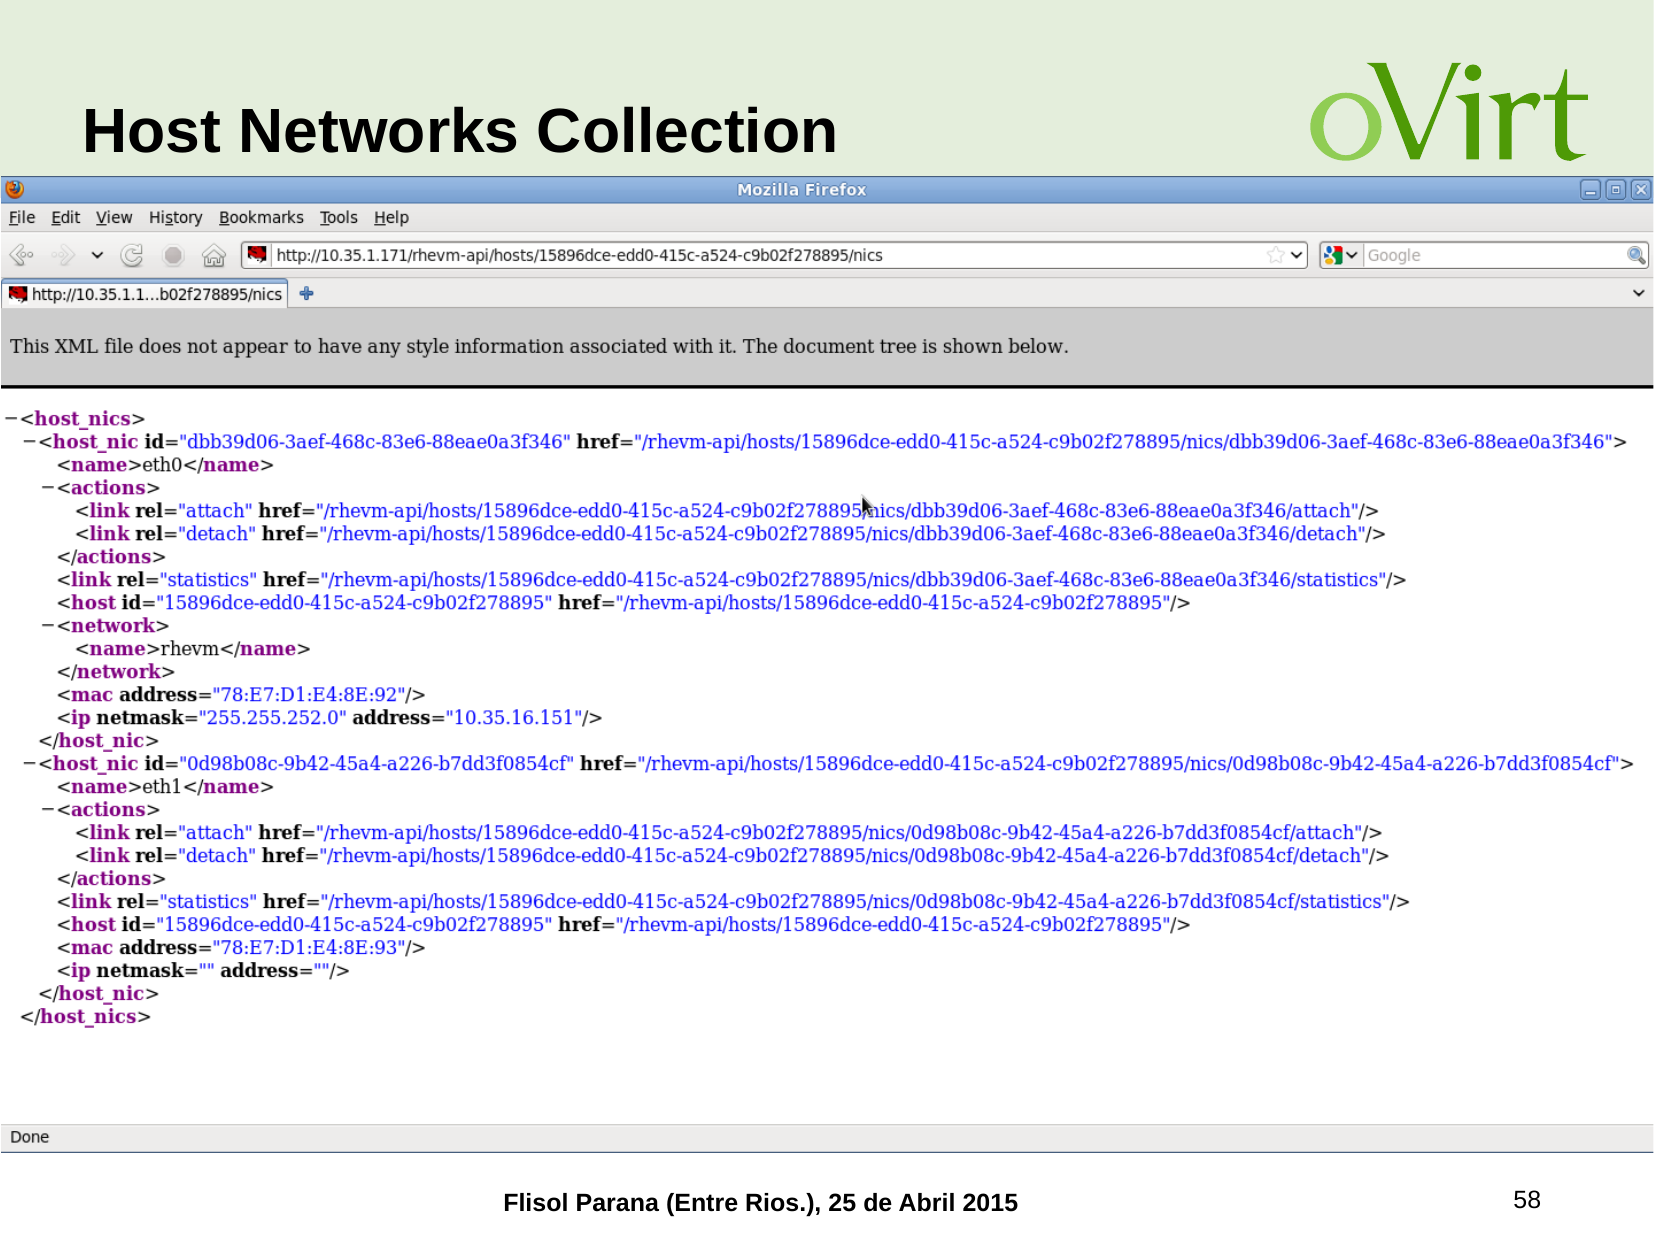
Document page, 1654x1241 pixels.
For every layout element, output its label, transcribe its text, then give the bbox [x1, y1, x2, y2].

picture [1, 176, 1654, 1153]
title Host Networks Collection [82, 37, 1571, 176]
